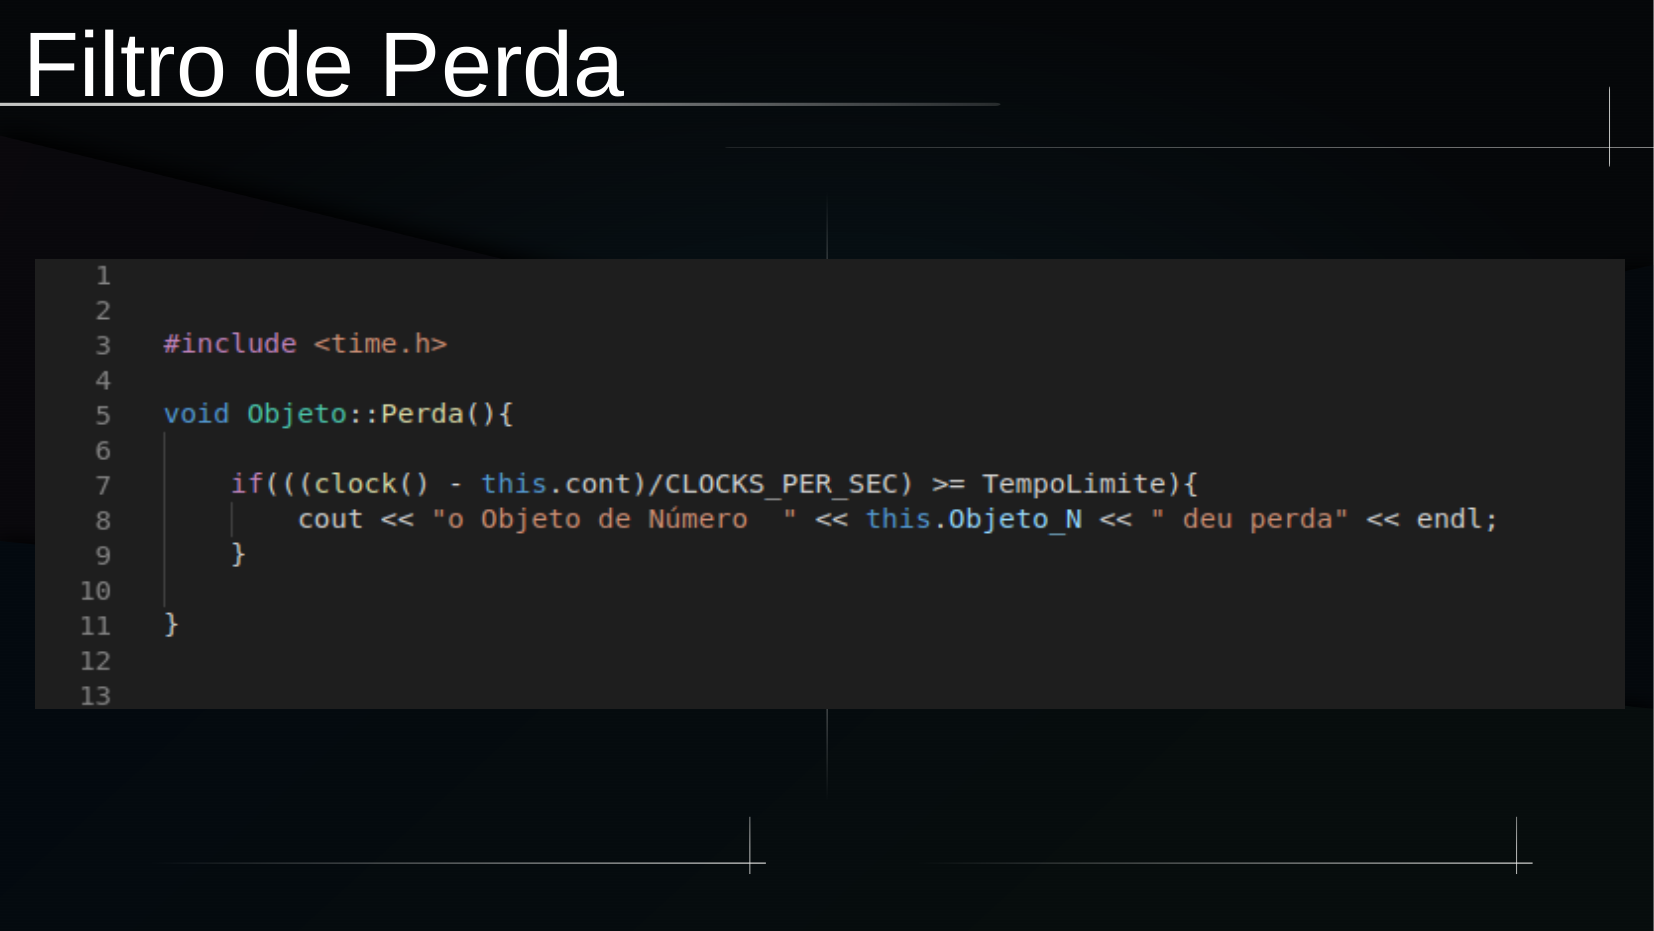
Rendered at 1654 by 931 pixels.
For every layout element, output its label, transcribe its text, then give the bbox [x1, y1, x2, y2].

picture [0, 0, 1654, 931]
title Filtro de Perda [23, 11, 1589, 119]
